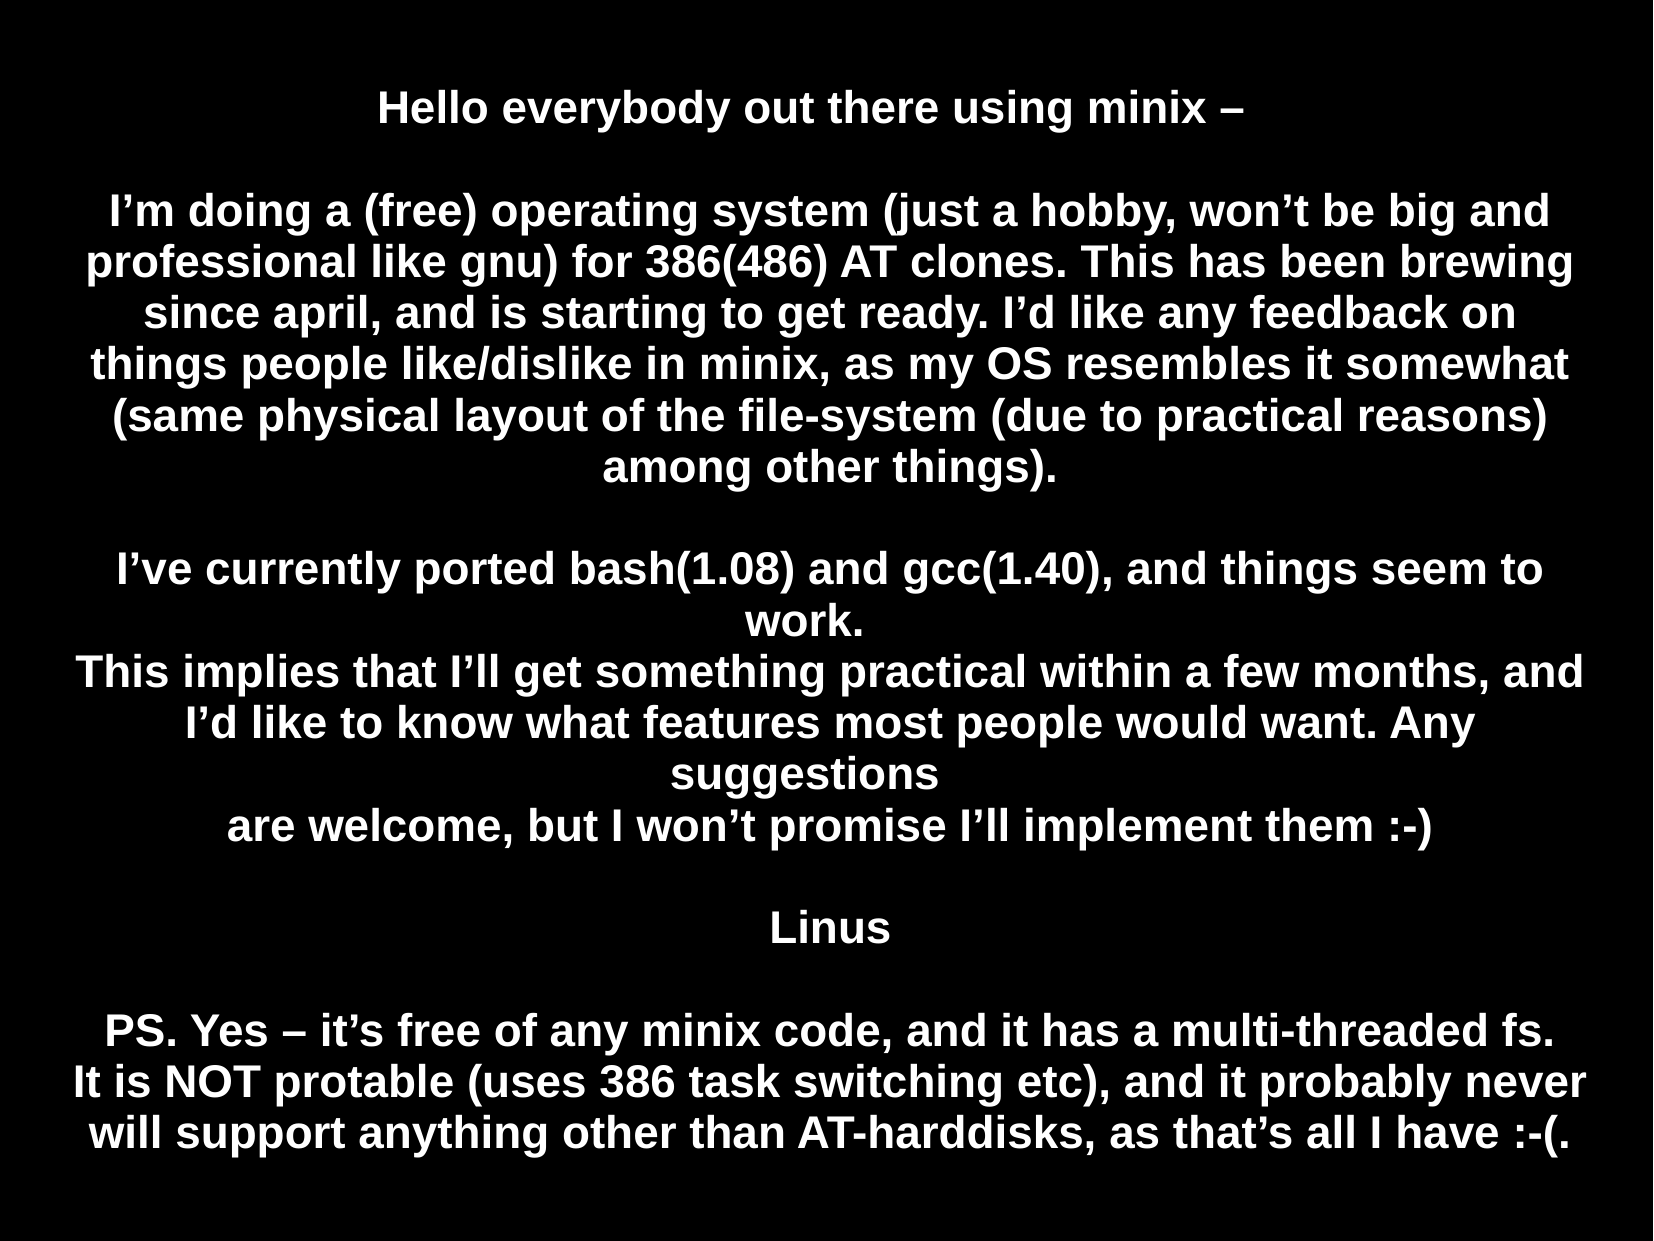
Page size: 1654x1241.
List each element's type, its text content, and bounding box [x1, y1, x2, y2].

subtitle Hello everybody out there using minix – I’m doing a (free) operating system (just a hobby, won’t be big and professional like gnu) for 386(486) AT clones. This has been brewing since april, and is starting to get ready. I’d like any feedback on things people like/dislike in minix, as my OS resembles it somewhat (same physical layout of the file-system (due to practical reasons) among other things). I’ve currently ported bash(1.08) and gcc(1.40), and things seem to work. This implies that I’ll get something practical within a few months, and I’d like to know what features most people would want. Any suggestions are welcome, but I won’t promise I’ll implement them :-) Linus PS. Yes – it’s free of any minix code, and it has a multi-threaded fs. It is NOT protable (uses 386 task switching etc), and it probably never will support anything other than AT-harddisks, as that’s all I have :-(. [0, 0, 1610, 1241]
